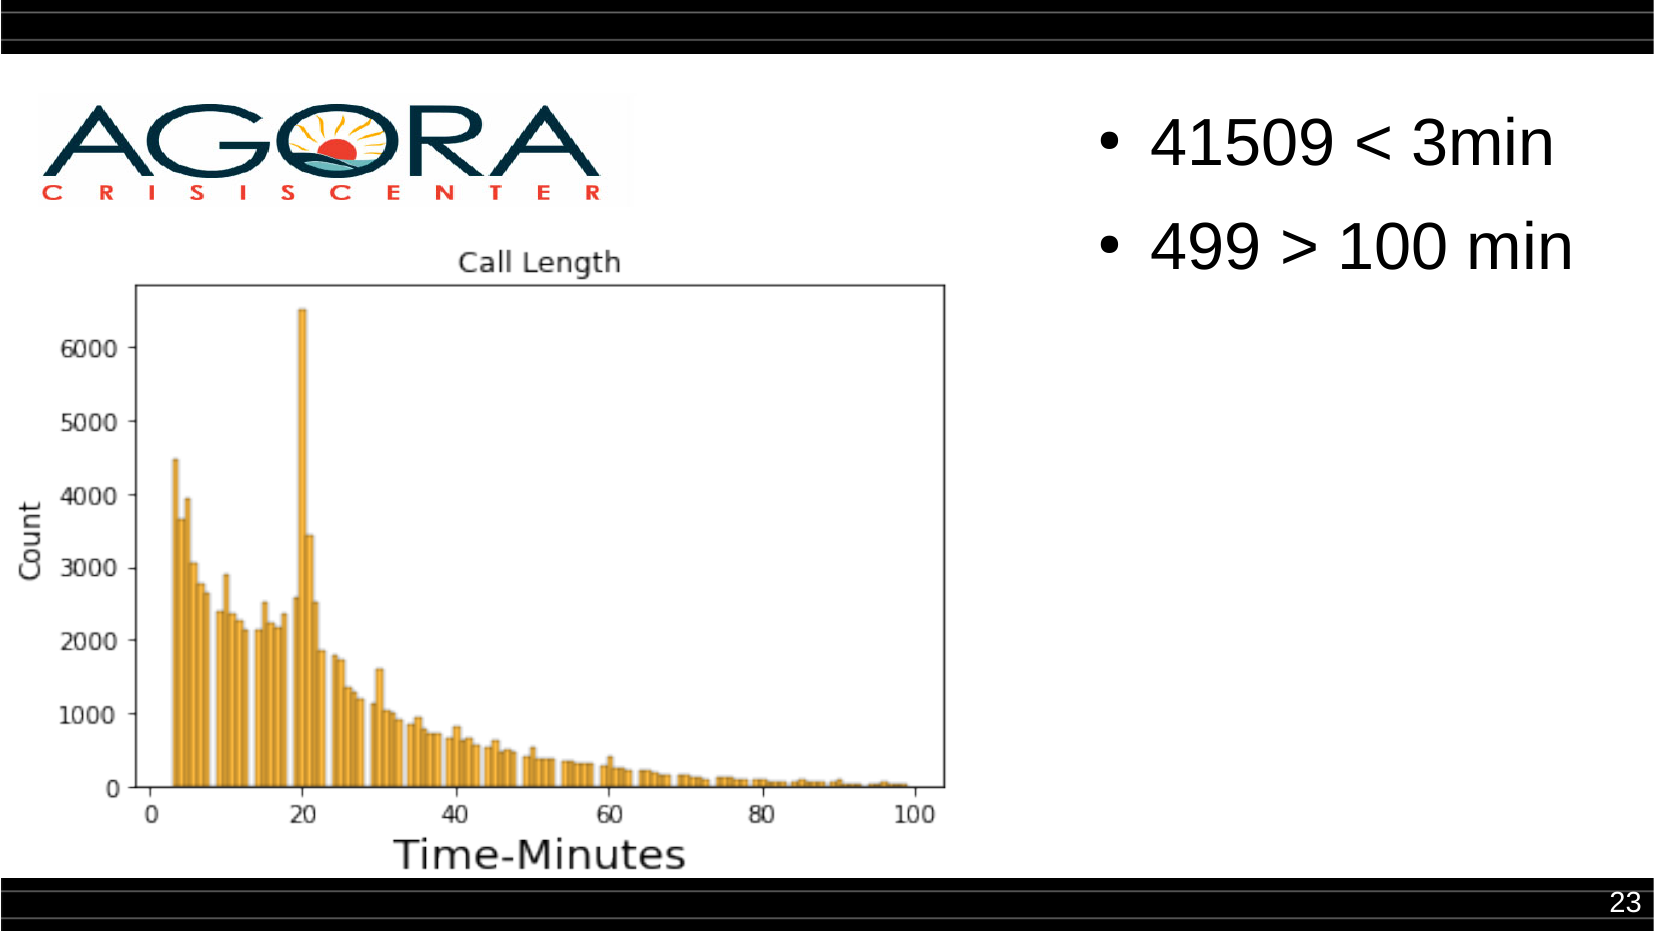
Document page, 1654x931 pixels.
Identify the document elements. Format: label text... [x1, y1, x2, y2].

picture [1, 0, 1654, 54]
picture [0, 60, 1654, 931]
list 41509 < 3min 499 > 100 min [1080, 105, 1621, 361]
